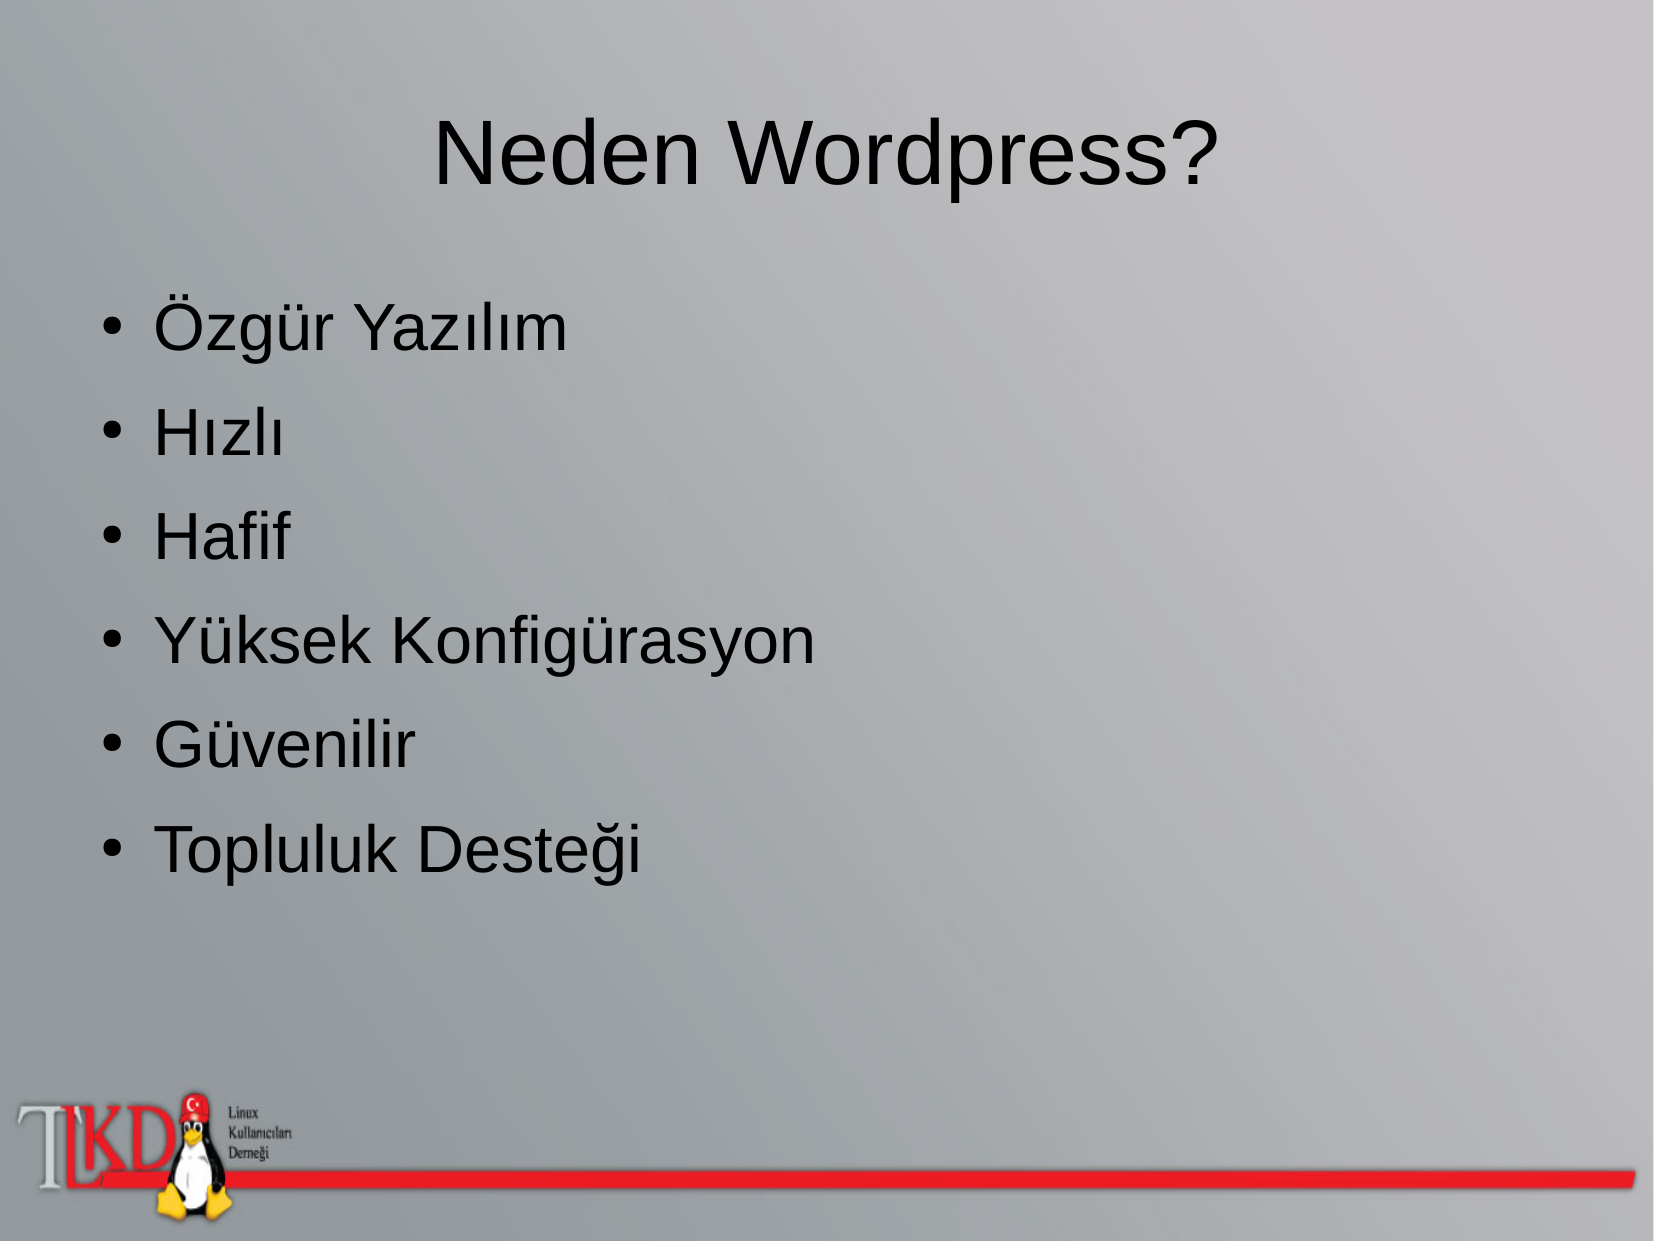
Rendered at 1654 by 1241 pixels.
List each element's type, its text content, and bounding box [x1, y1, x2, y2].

title Neden Wordpress? [82, 56, 1571, 250]
list Özgür Yazılım Hızlı Hafif Yüksek Konfigürasyon Güvenilir Topluluk Desteği [82, 290, 1571, 1094]
picture [0, 0, 1654, 1241]
